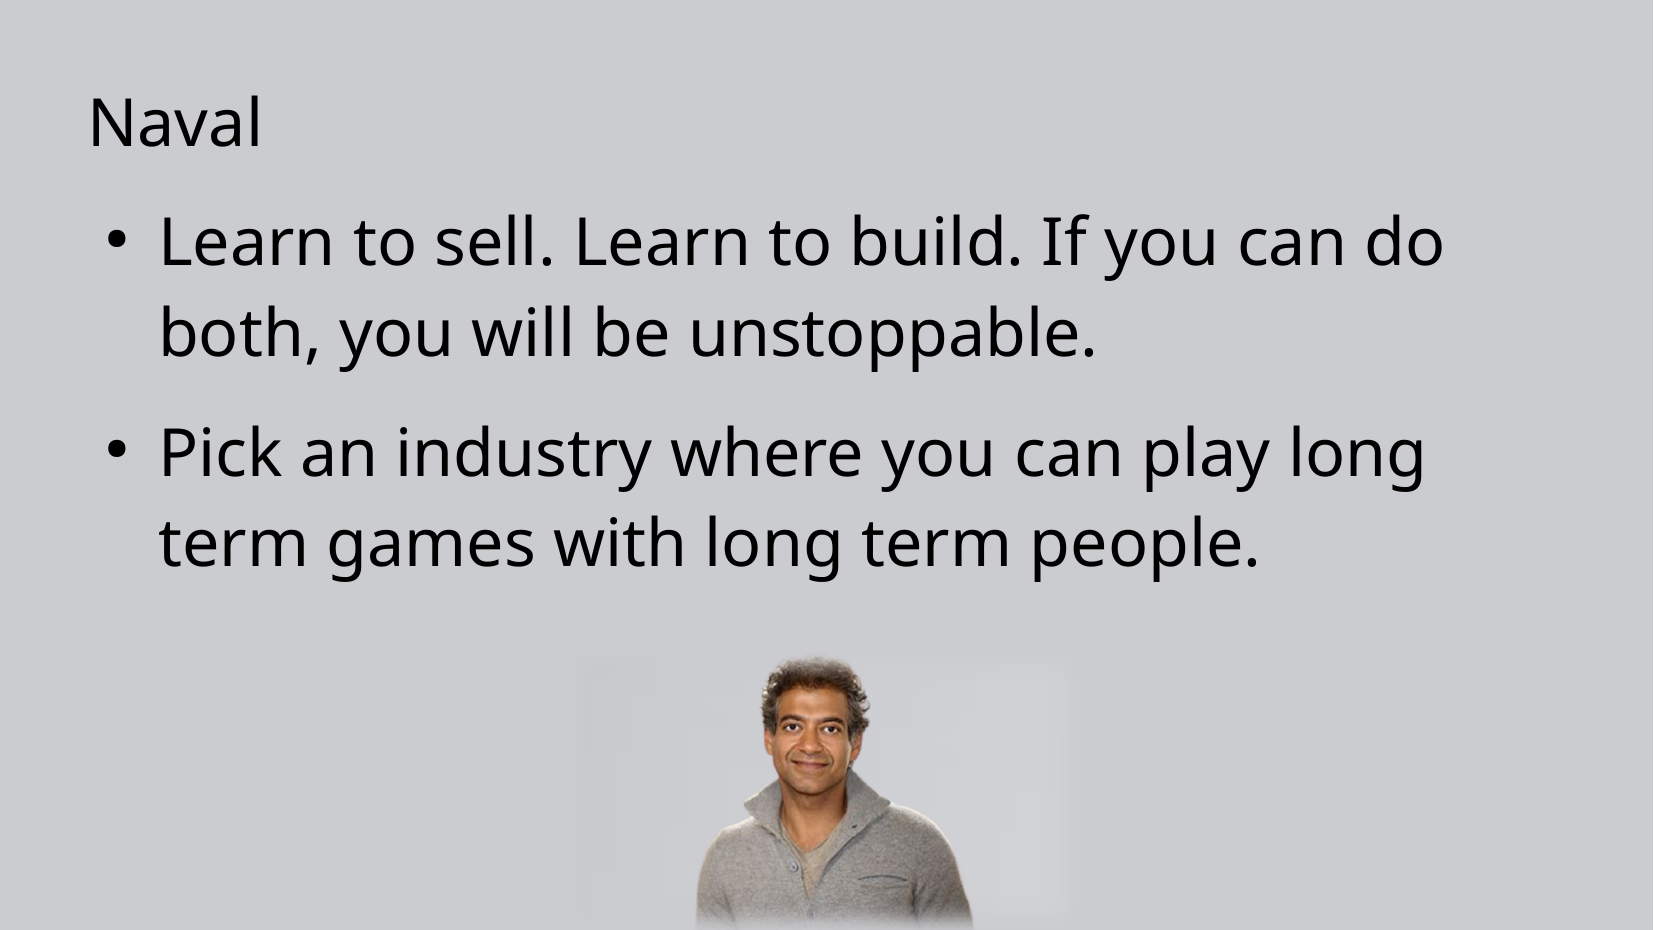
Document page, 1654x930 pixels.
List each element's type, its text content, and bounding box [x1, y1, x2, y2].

picture [560, 641, 1088, 930]
list Naval Learn to sell. Learn to build. If you can do both, you will be unstoppable. Pick an industry where you can play long term games with long term people. [87, 75, 1576, 615]
